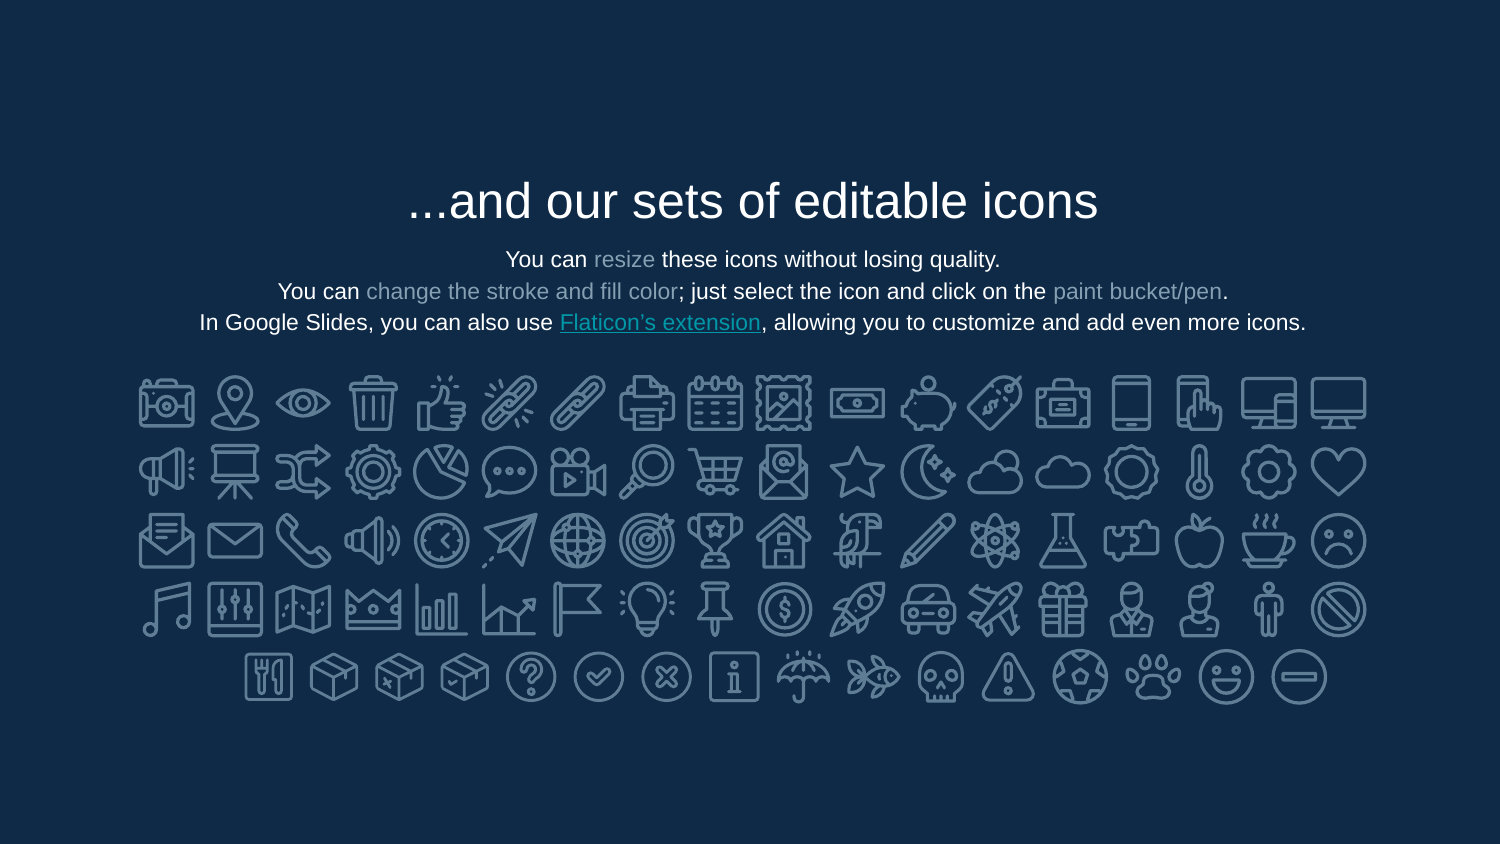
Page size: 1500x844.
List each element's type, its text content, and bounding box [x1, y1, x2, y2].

text_box [917, 650, 964, 703]
text_box [375, 652, 424, 701]
text_box [619, 375, 676, 431]
text_box [138, 378, 195, 428]
text_box [900, 583, 957, 635]
text_box [447, 449, 469, 477]
text_box [481, 562, 487, 569]
text_box [417, 385, 467, 431]
text_box [138, 447, 185, 497]
text_box [619, 512, 675, 569]
text_box [309, 652, 359, 701]
text_box [1310, 512, 1367, 569]
text_box [967, 449, 1024, 495]
text_box [900, 512, 957, 569]
text_box [1272, 512, 1279, 529]
text_box [188, 473, 195, 481]
text_box [829, 581, 886, 638]
text_box [1310, 376, 1367, 430]
text_box [900, 444, 948, 500]
text_box [275, 443, 331, 500]
text_box [244, 652, 293, 701]
text_box [1052, 648, 1109, 705]
text_box [387, 529, 394, 552]
text_box [1154, 653, 1168, 671]
text_box [521, 415, 529, 424]
text_box [687, 375, 744, 431]
text_box [1179, 581, 1220, 638]
text_box [832, 512, 882, 569]
text_box [391, 525, 401, 557]
text_box [1035, 377, 1091, 429]
text_box [412, 447, 467, 500]
title ...and our sets of editable icons [175, 153, 1332, 233]
text_box [1241, 444, 1297, 500]
text_box [1241, 532, 1296, 569]
text_box [1271, 648, 1328, 705]
list You can resize these icons without losing quality. You can change the stroke and fill color; just select the icon and click on the paint bucket/pen. In Google Slides, you can also use Flaticon’s extension, allowing you to customize and add even more icons. [135, 264, 1371, 344]
text_box [1262, 512, 1269, 529]
text_box [966, 375, 1023, 431]
text_box [1038, 581, 1088, 638]
text_box [1039, 512, 1087, 569]
text_box [523, 408, 534, 415]
text_box [981, 652, 1035, 702]
text_box [345, 588, 402, 631]
text_box [1252, 512, 1259, 529]
text_box [618, 444, 675, 500]
text_box [829, 445, 886, 499]
text_box [1035, 455, 1091, 489]
text_box [1310, 581, 1367, 638]
text_box [1198, 648, 1255, 705]
text_box [1241, 376, 1297, 430]
text_box [755, 512, 812, 569]
text_box [1174, 512, 1225, 569]
text_box [142, 581, 192, 638]
text_box [1135, 673, 1172, 700]
text_box [669, 609, 675, 616]
text_box [207, 581, 264, 638]
text_box [447, 592, 458, 630]
text_box [348, 375, 398, 431]
text_box [757, 581, 813, 637]
text_box [573, 651, 625, 703]
text_box [709, 651, 760, 703]
text_box [847, 654, 901, 699]
text_box [498, 378, 504, 389]
text_box [440, 652, 489, 701]
text_box [687, 447, 743, 496]
text_box [553, 581, 602, 638]
text_box [550, 447, 607, 497]
text_box [967, 581, 1023, 638]
text_box [697, 581, 734, 638]
text_box [436, 375, 442, 382]
text_box [926, 453, 943, 471]
text_box [970, 512, 1020, 569]
text_box [514, 417, 520, 429]
text_box [210, 443, 260, 500]
text_box [345, 444, 402, 500]
text_box [1103, 519, 1160, 562]
text_box [421, 605, 432, 630]
text_box [275, 584, 332, 634]
text_box [1167, 667, 1182, 684]
text_box [776, 656, 831, 704]
text_box [188, 457, 195, 464]
text_box [344, 516, 384, 566]
text_box [484, 392, 495, 398]
text_box [900, 375, 957, 431]
text_box [755, 375, 812, 431]
text_box [275, 388, 331, 418]
text_box [1185, 444, 1214, 500]
text_box [687, 512, 744, 569]
text_box [138, 512, 195, 569]
text_box [549, 375, 606, 431]
text_box [550, 512, 606, 569]
text_box [1125, 667, 1140, 684]
text_box [641, 651, 692, 703]
text_box [489, 383, 497, 392]
text_box [481, 375, 538, 431]
text_box [1138, 653, 1152, 671]
text_box [505, 651, 557, 703]
text_box [1254, 581, 1284, 638]
text_box [207, 522, 264, 559]
text_box [1109, 581, 1154, 638]
text_box [434, 599, 445, 630]
text_box [1111, 375, 1152, 431]
text_box [627, 581, 667, 638]
text_box [829, 387, 885, 419]
text_box [759, 444, 809, 500]
text_box [210, 375, 260, 431]
text_box [433, 443, 454, 465]
text_box [1176, 375, 1223, 431]
text_box [939, 466, 957, 484]
text_box [483, 512, 538, 567]
text_box [1310, 447, 1367, 497]
text_box [1103, 444, 1160, 500]
text_box [275, 512, 332, 569]
text_box [481, 445, 538, 499]
text_box [482, 583, 537, 636]
text_box [415, 583, 469, 636]
text_box [413, 512, 470, 569]
